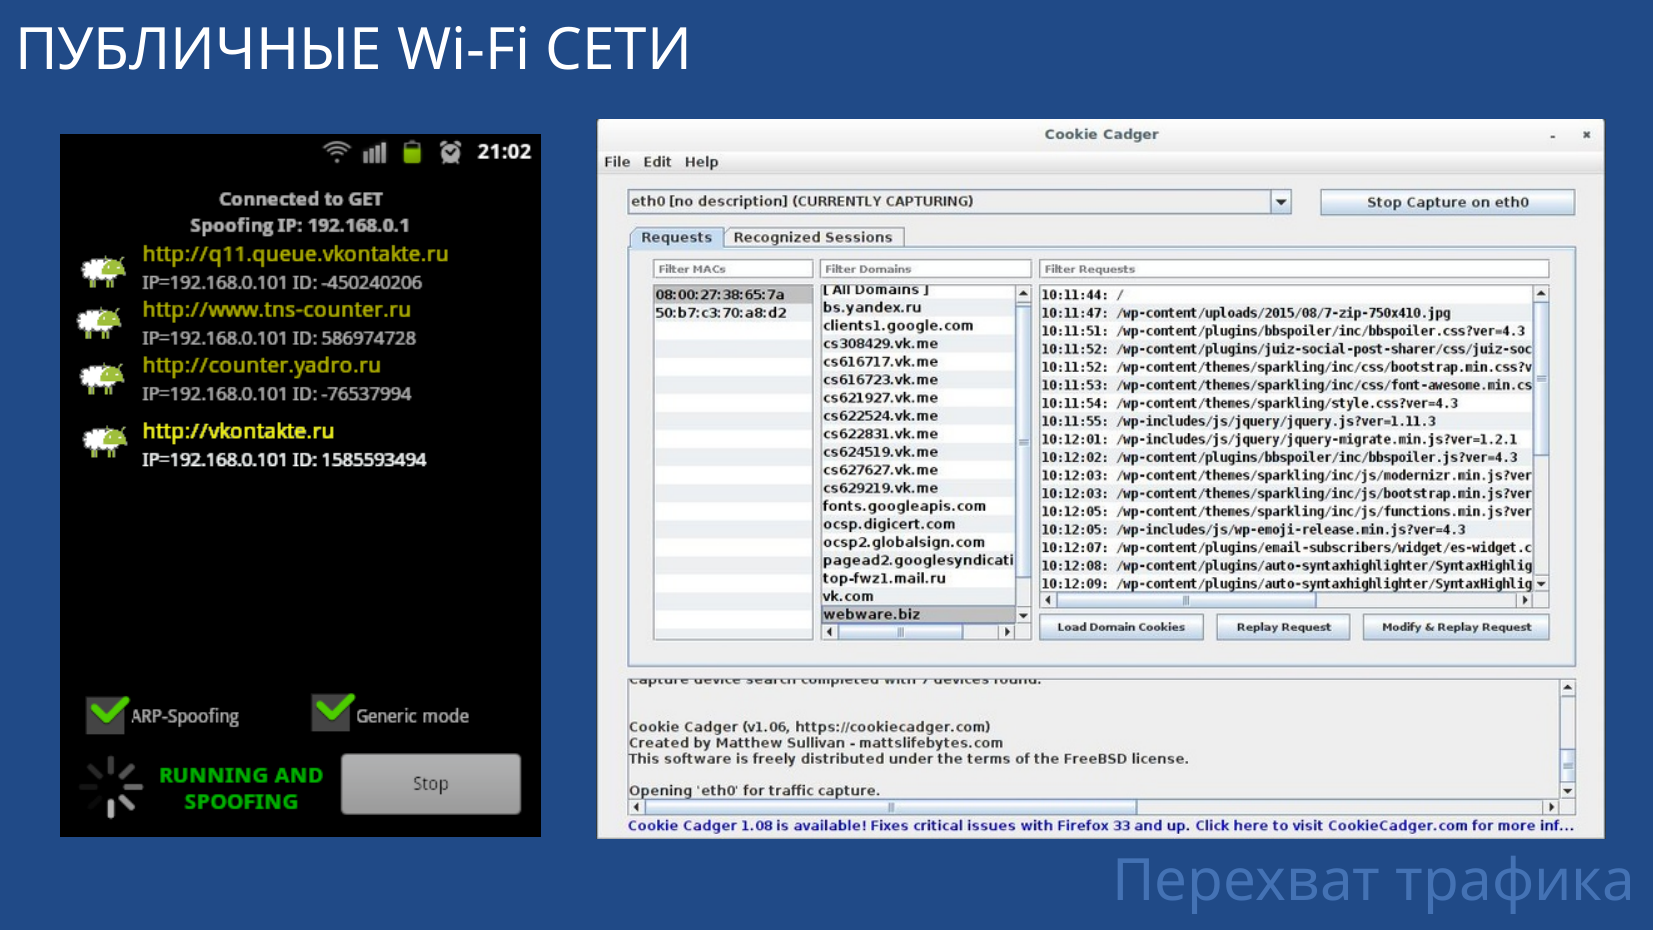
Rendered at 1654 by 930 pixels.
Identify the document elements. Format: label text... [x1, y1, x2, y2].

picture [596, 119, 1606, 839]
text_box Перехват трафика [0, 825, 1651, 930]
picture [60, 134, 541, 837]
text_box ПУБЛИЧНЫЕ Wi-Fi СЕТИ [0, 0, 1653, 146]
